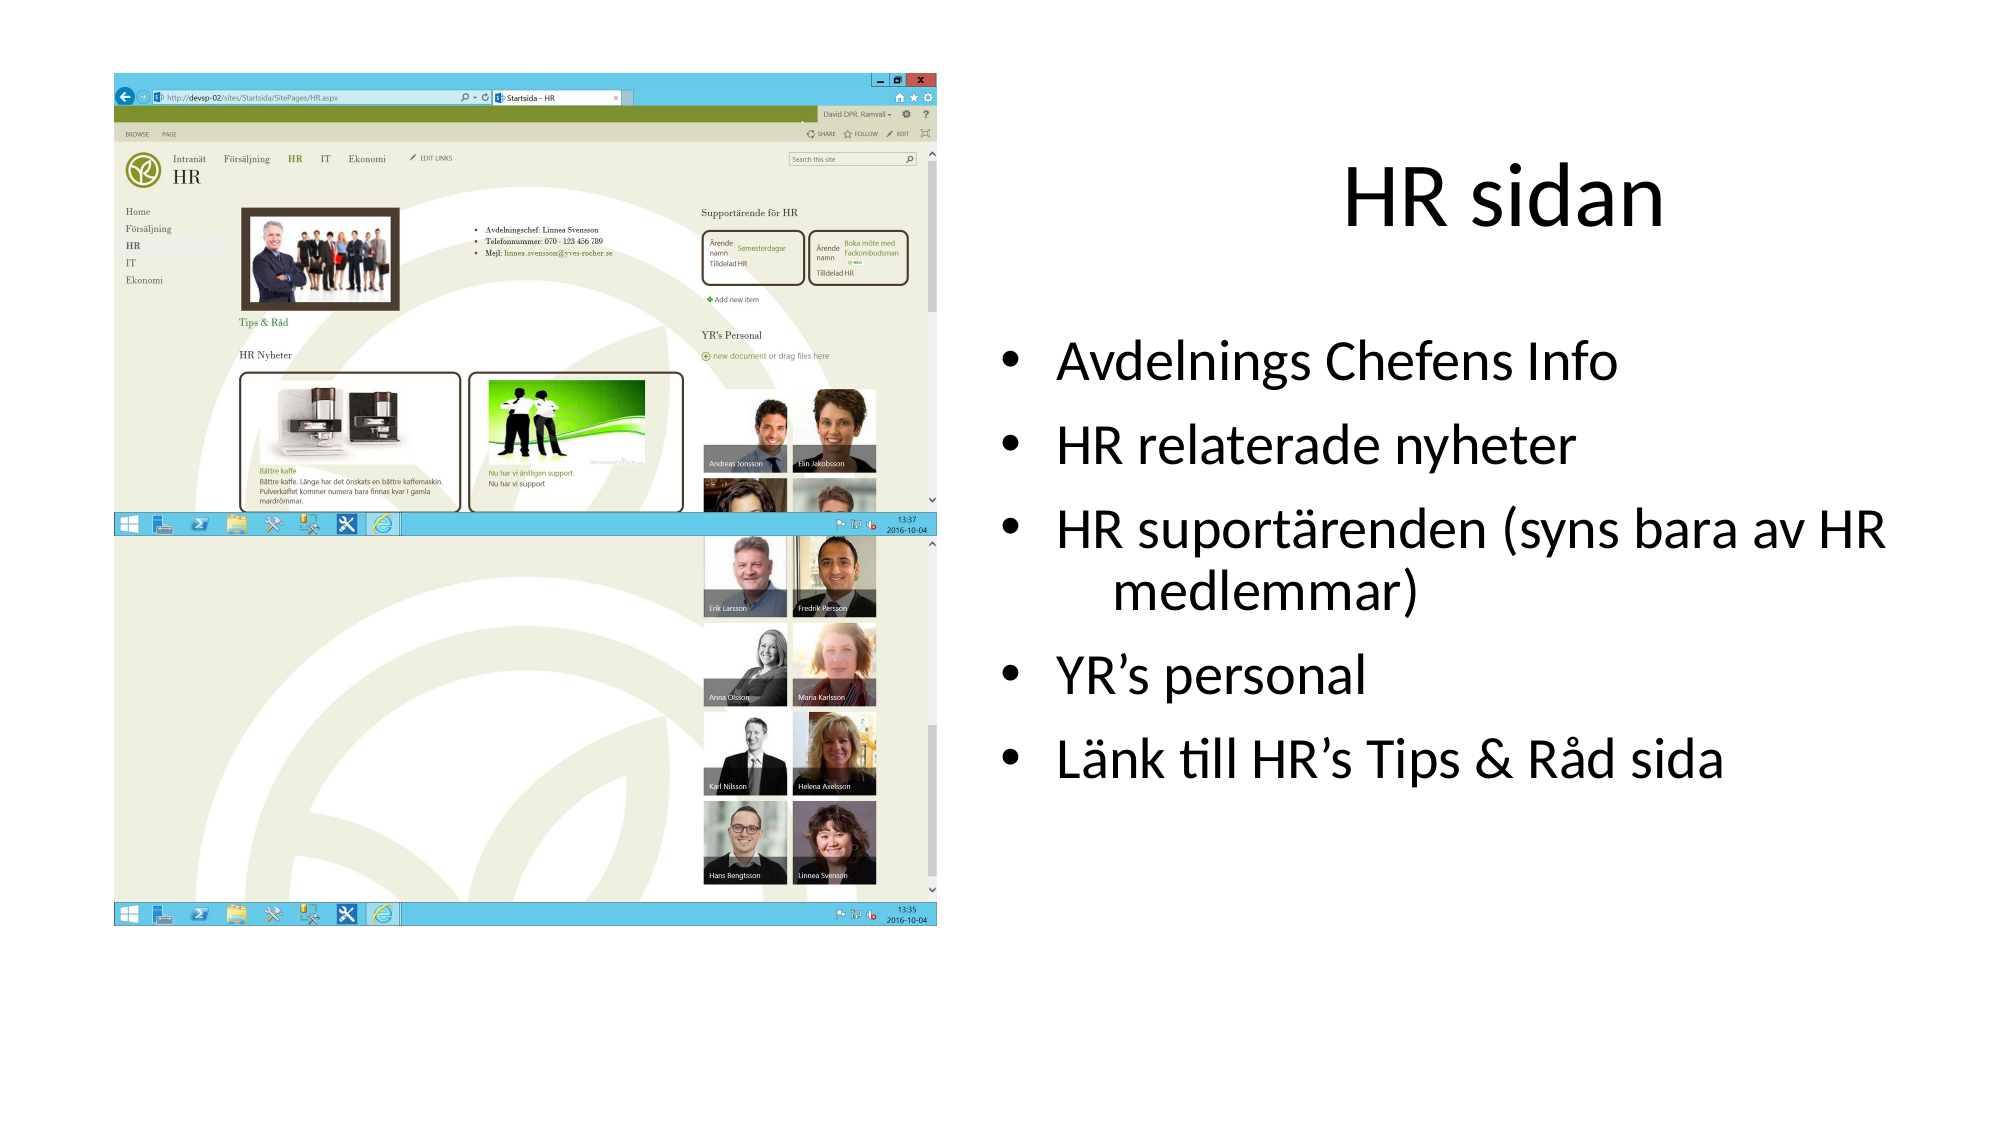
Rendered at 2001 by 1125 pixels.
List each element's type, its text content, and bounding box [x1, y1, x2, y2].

picture [114, 73, 937, 926]
subtitle Avdelnings Chefens Info HR relaterade nyheter HR suportärenden (syns bara av HR medlemmar) YR’s personal Länk till HR’s Tips & Råd sida [985, 322, 1966, 1002]
text_box HR sidan [1327, 127, 1695, 254]
